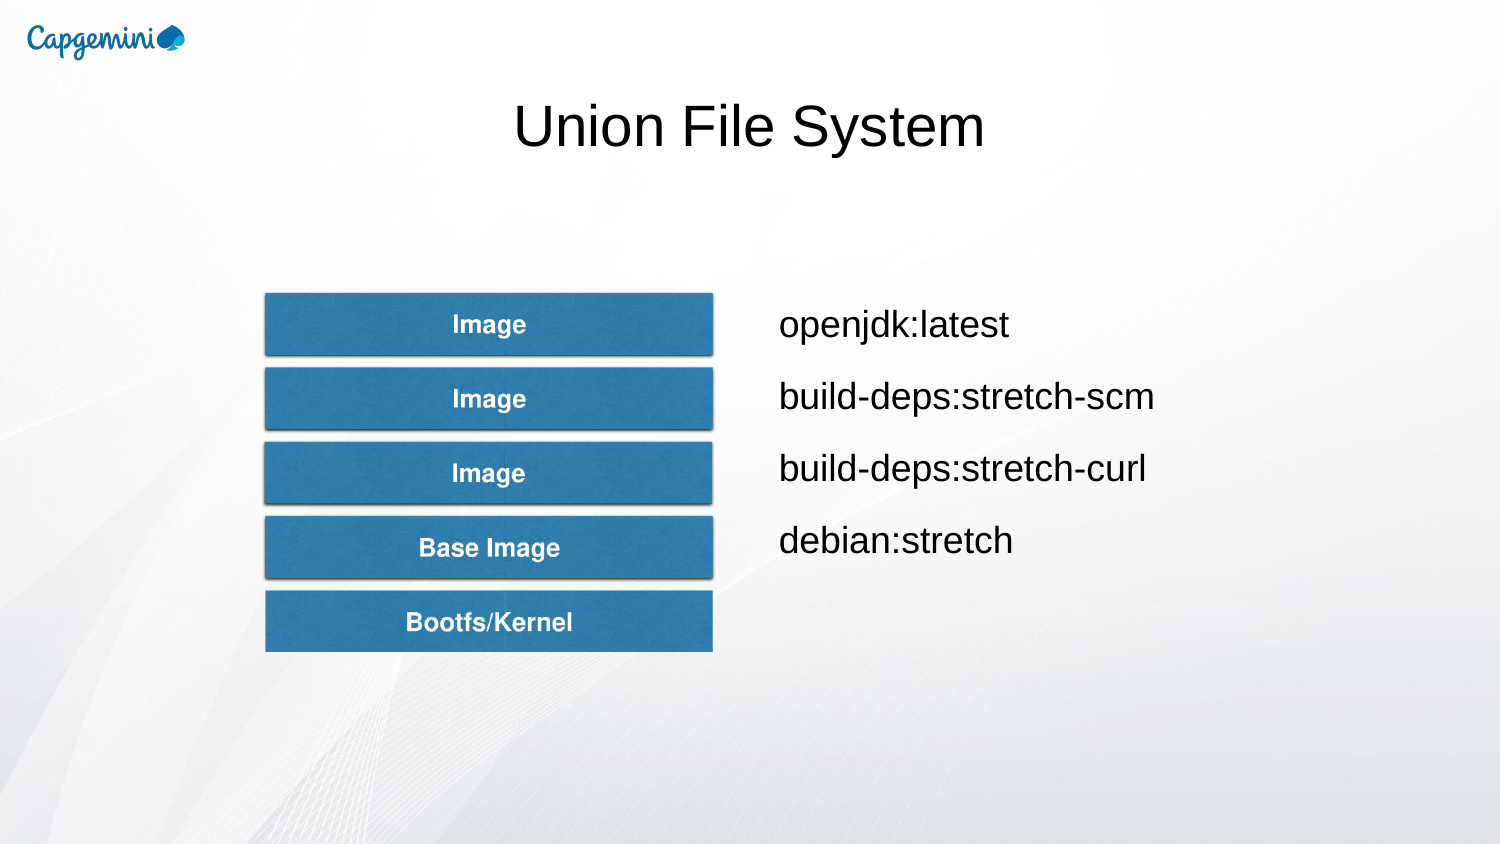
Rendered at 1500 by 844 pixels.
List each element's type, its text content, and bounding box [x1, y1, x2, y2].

picture [0, 0, 1500, 844]
table_header openjdk:latest [764, 288, 1202, 360]
table_cell [764, 576, 1202, 649]
title Union File System [51, 72, 1449, 167]
table_cell debian:stretch [764, 504, 1202, 576]
table_cell build-deps:stretch-scm [764, 360, 1202, 432]
table_cell build-deps:stretch-curl [764, 432, 1202, 504]
